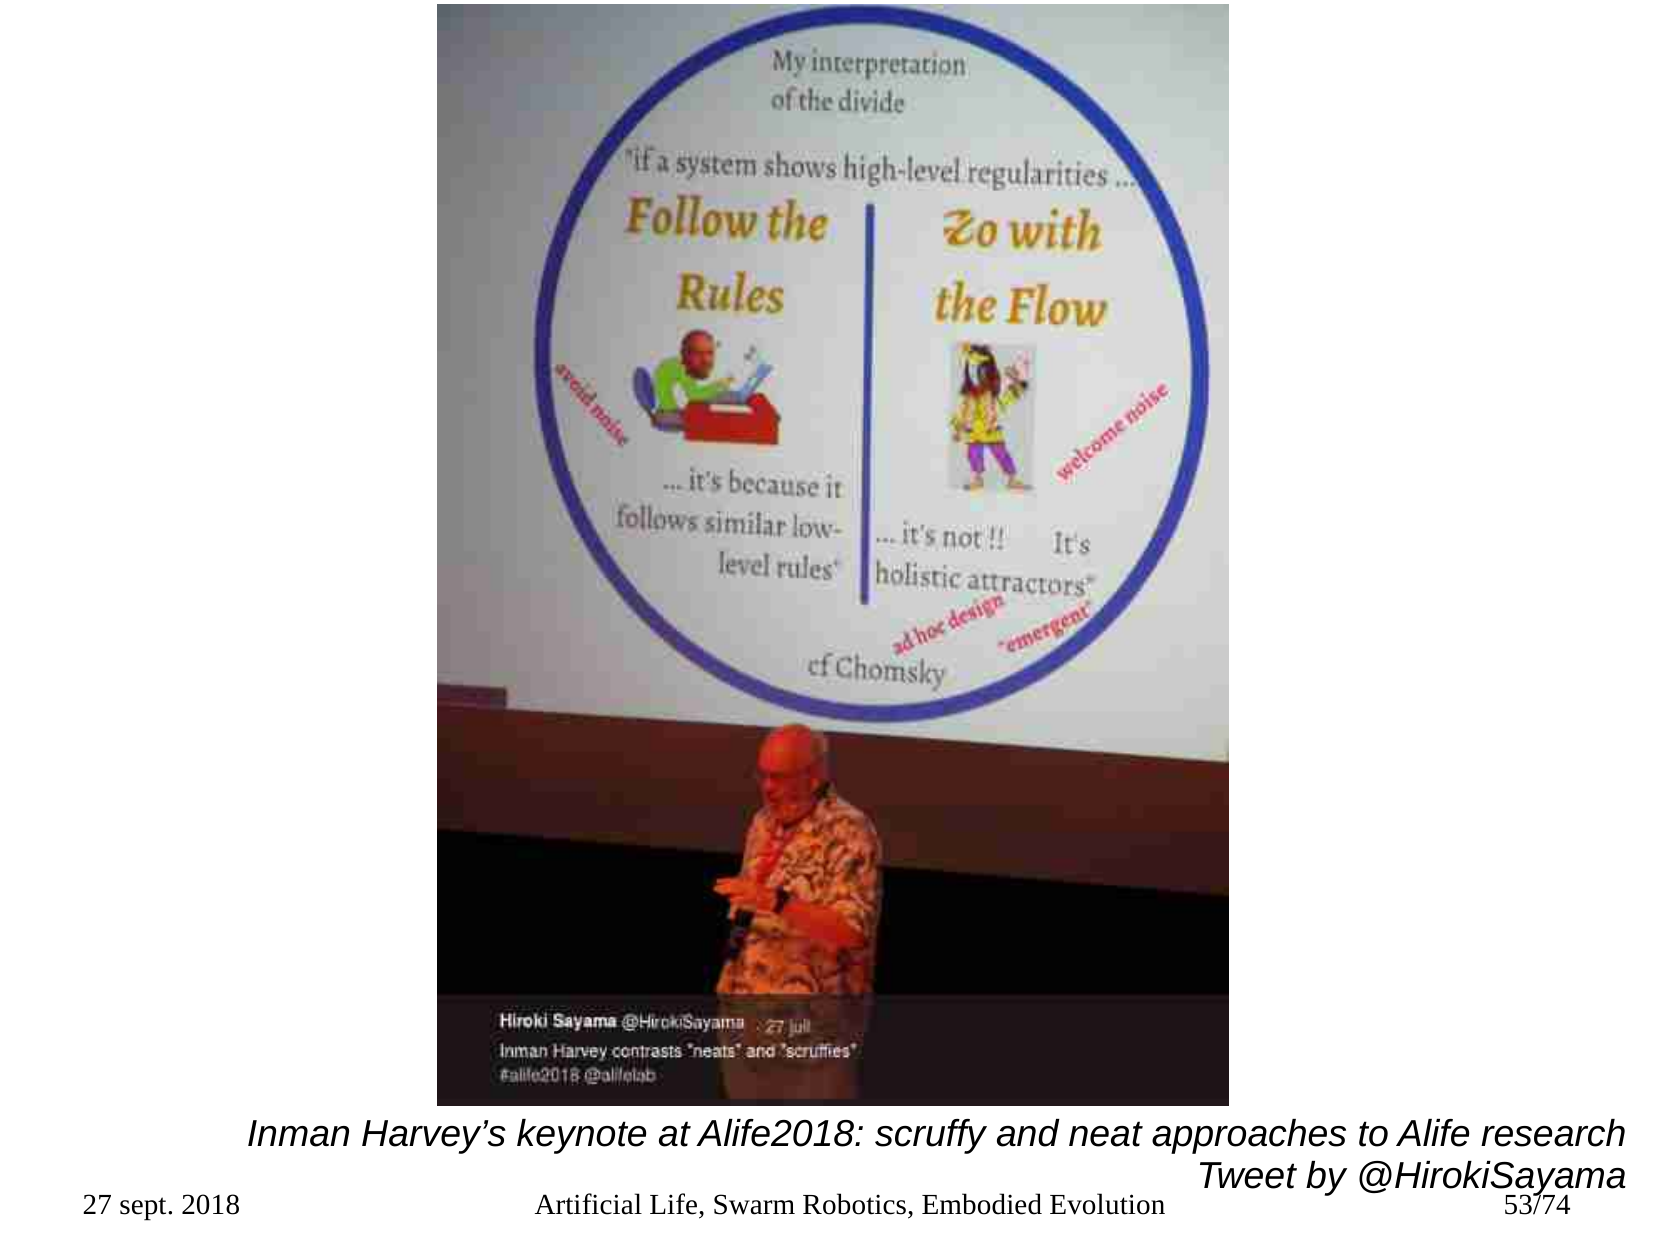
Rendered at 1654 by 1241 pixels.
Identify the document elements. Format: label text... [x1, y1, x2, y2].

text_box Inman Harvey’s keynote at Alife2018: scruffy and neat approaches to Alife research Tweet by @HirokiSayama [177, 1105, 1642, 1205]
picture [437, 4, 1229, 1106]
